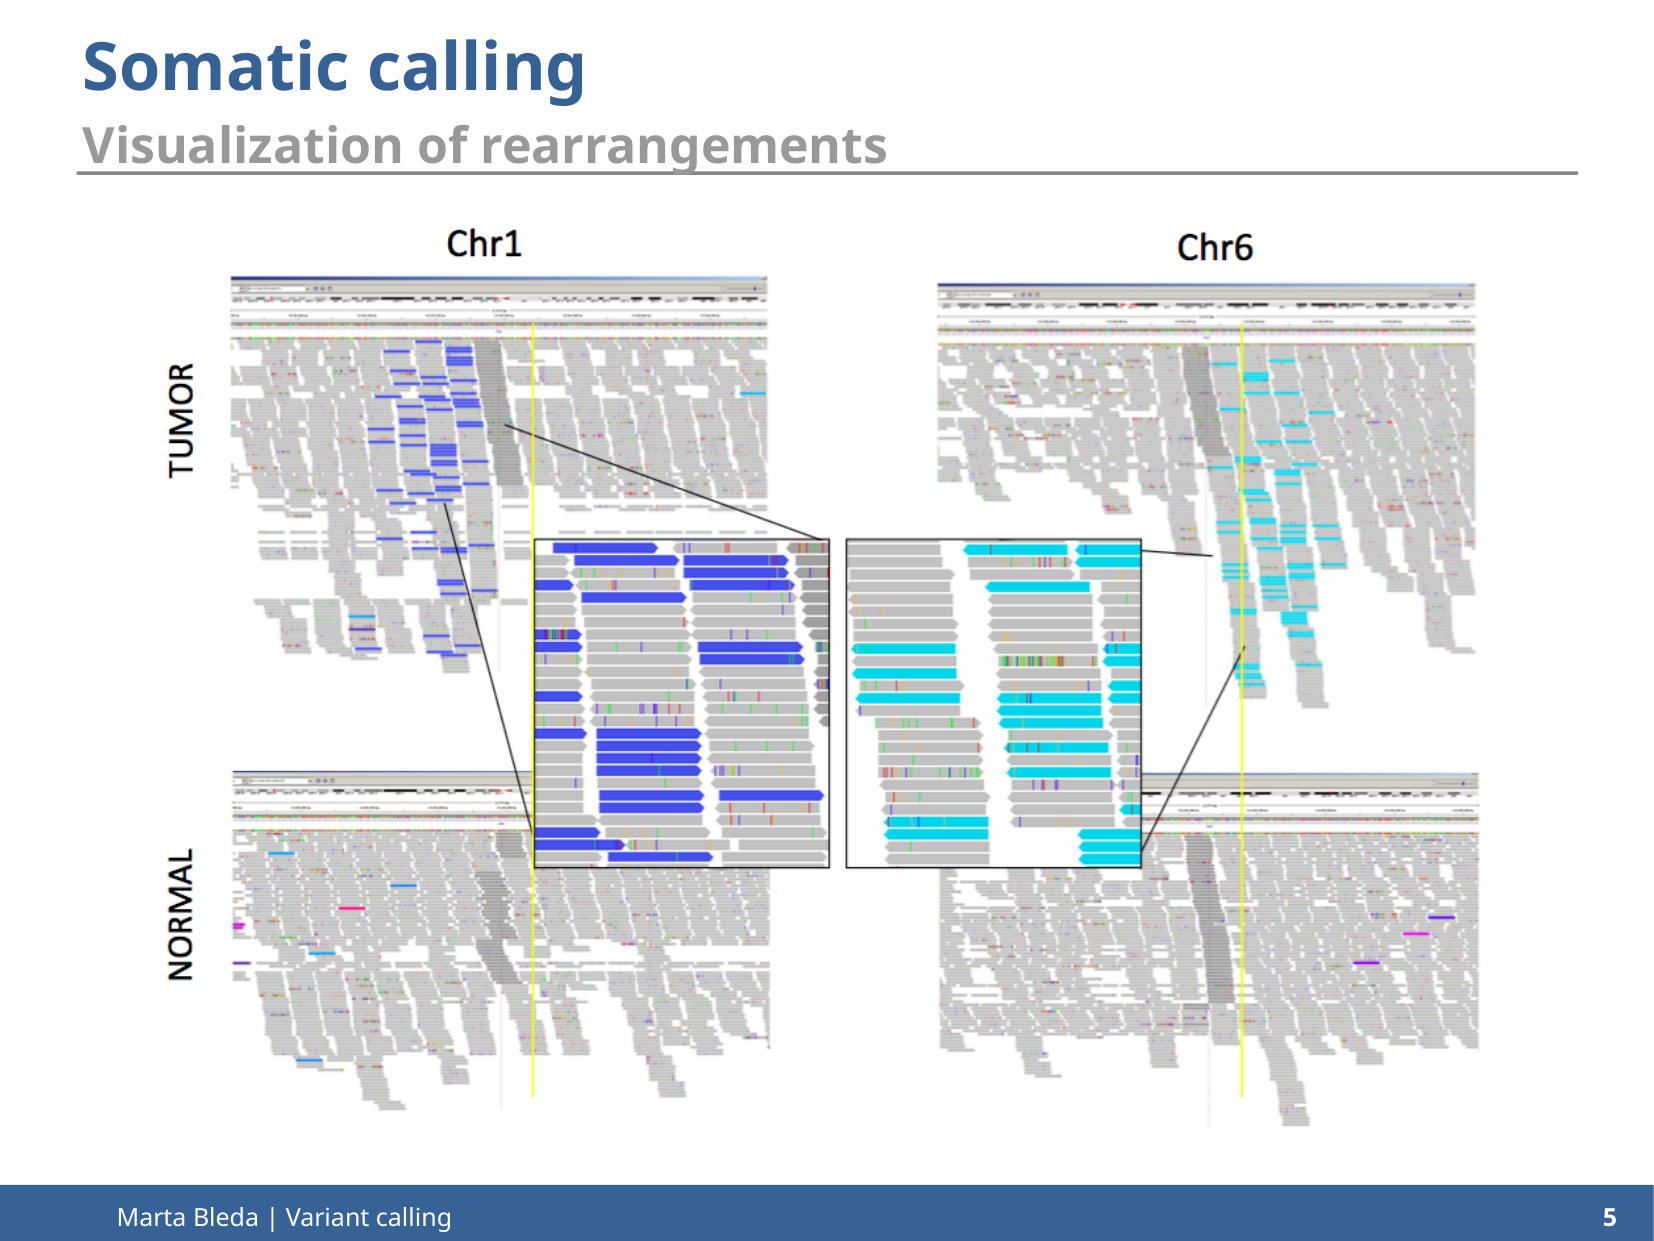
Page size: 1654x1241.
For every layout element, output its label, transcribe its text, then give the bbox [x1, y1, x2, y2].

picture [688, 170, 1580, 175]
picture [139, 209, 1496, 1137]
title Somatic calling Visualization of rearrangements [82, 31, 1571, 166]
picture [74, 170, 677, 175]
